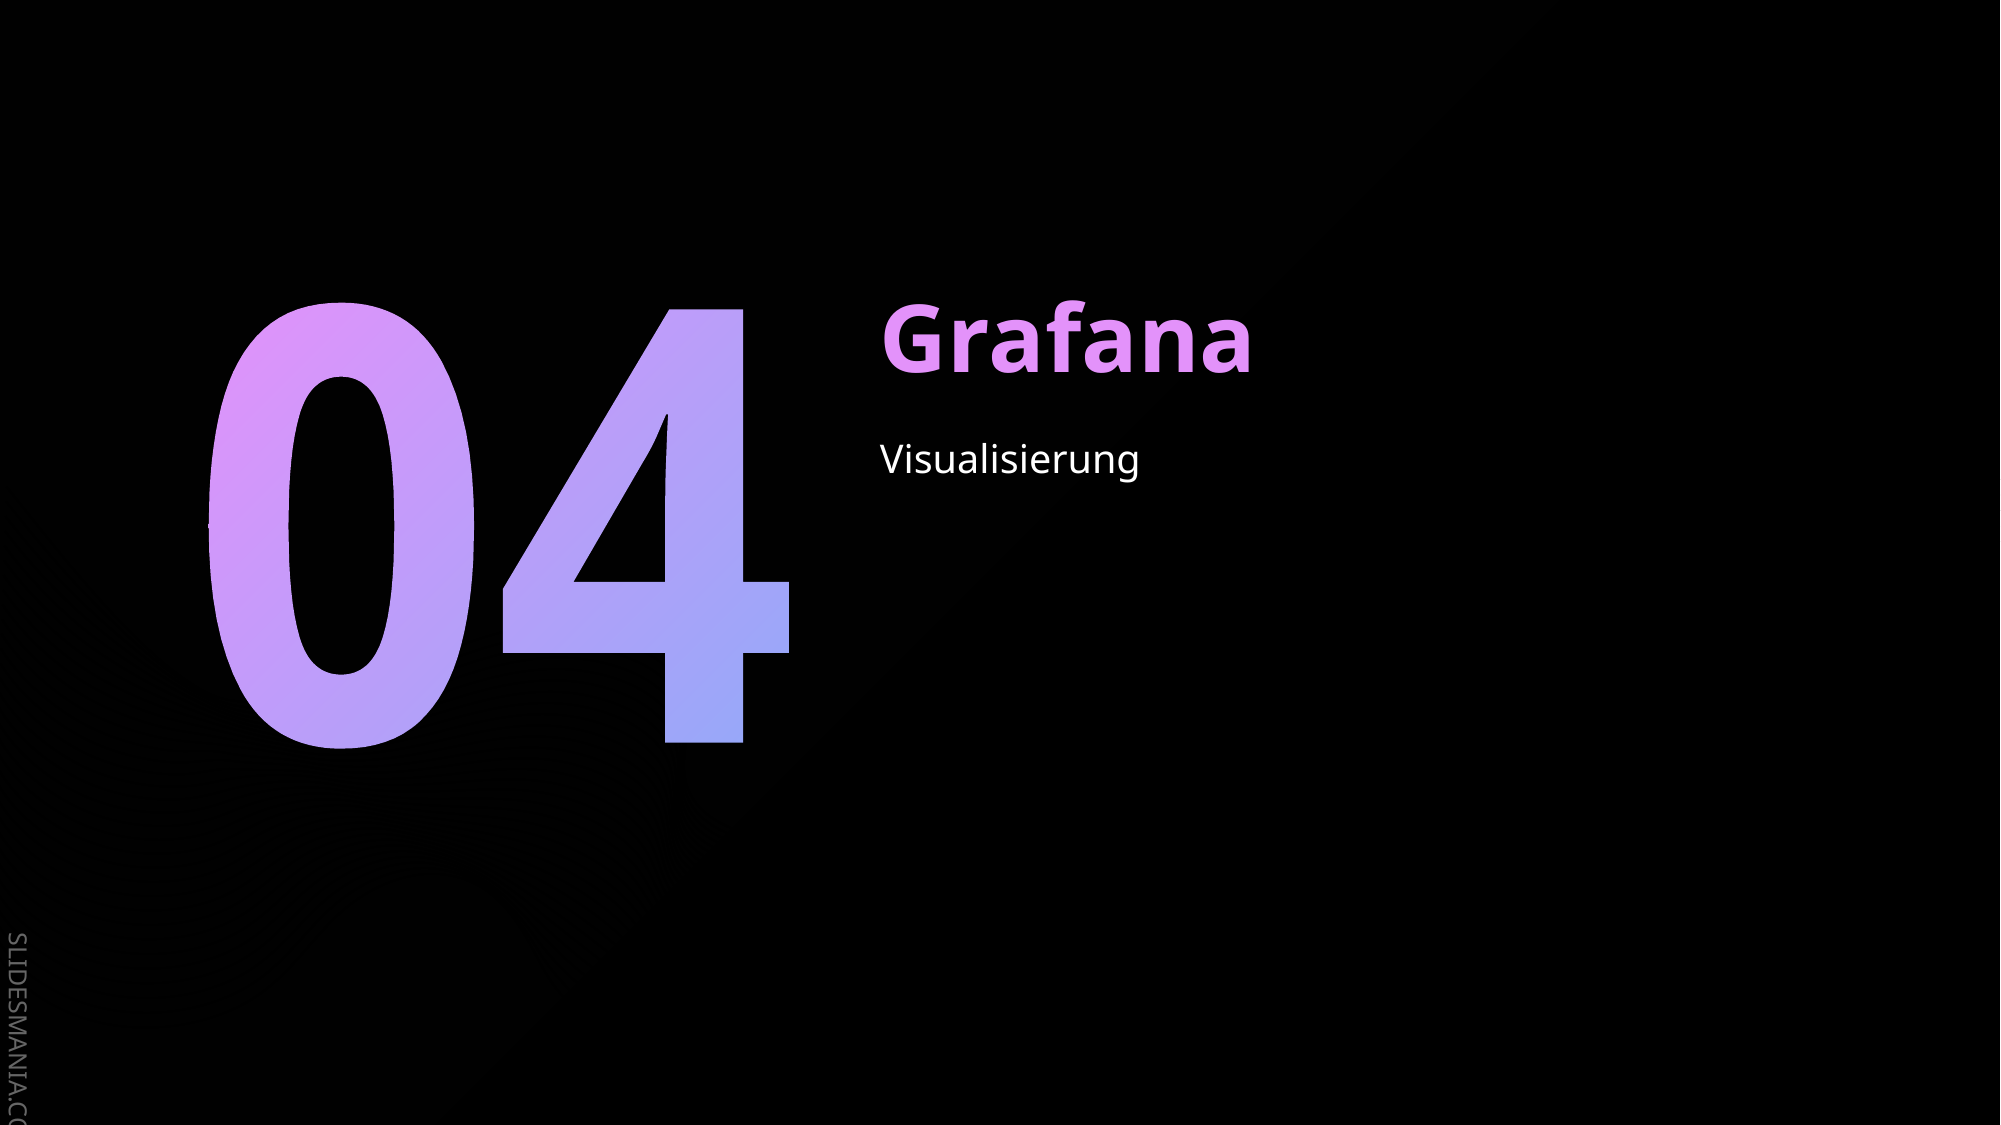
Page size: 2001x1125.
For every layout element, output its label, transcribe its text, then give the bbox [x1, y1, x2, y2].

text_box 04 [208, 302, 475, 749]
list Visualisierung [859, 407, 1792, 748]
text_box 04 [502, 309, 789, 743]
title Grafana [859, 259, 1719, 385]
